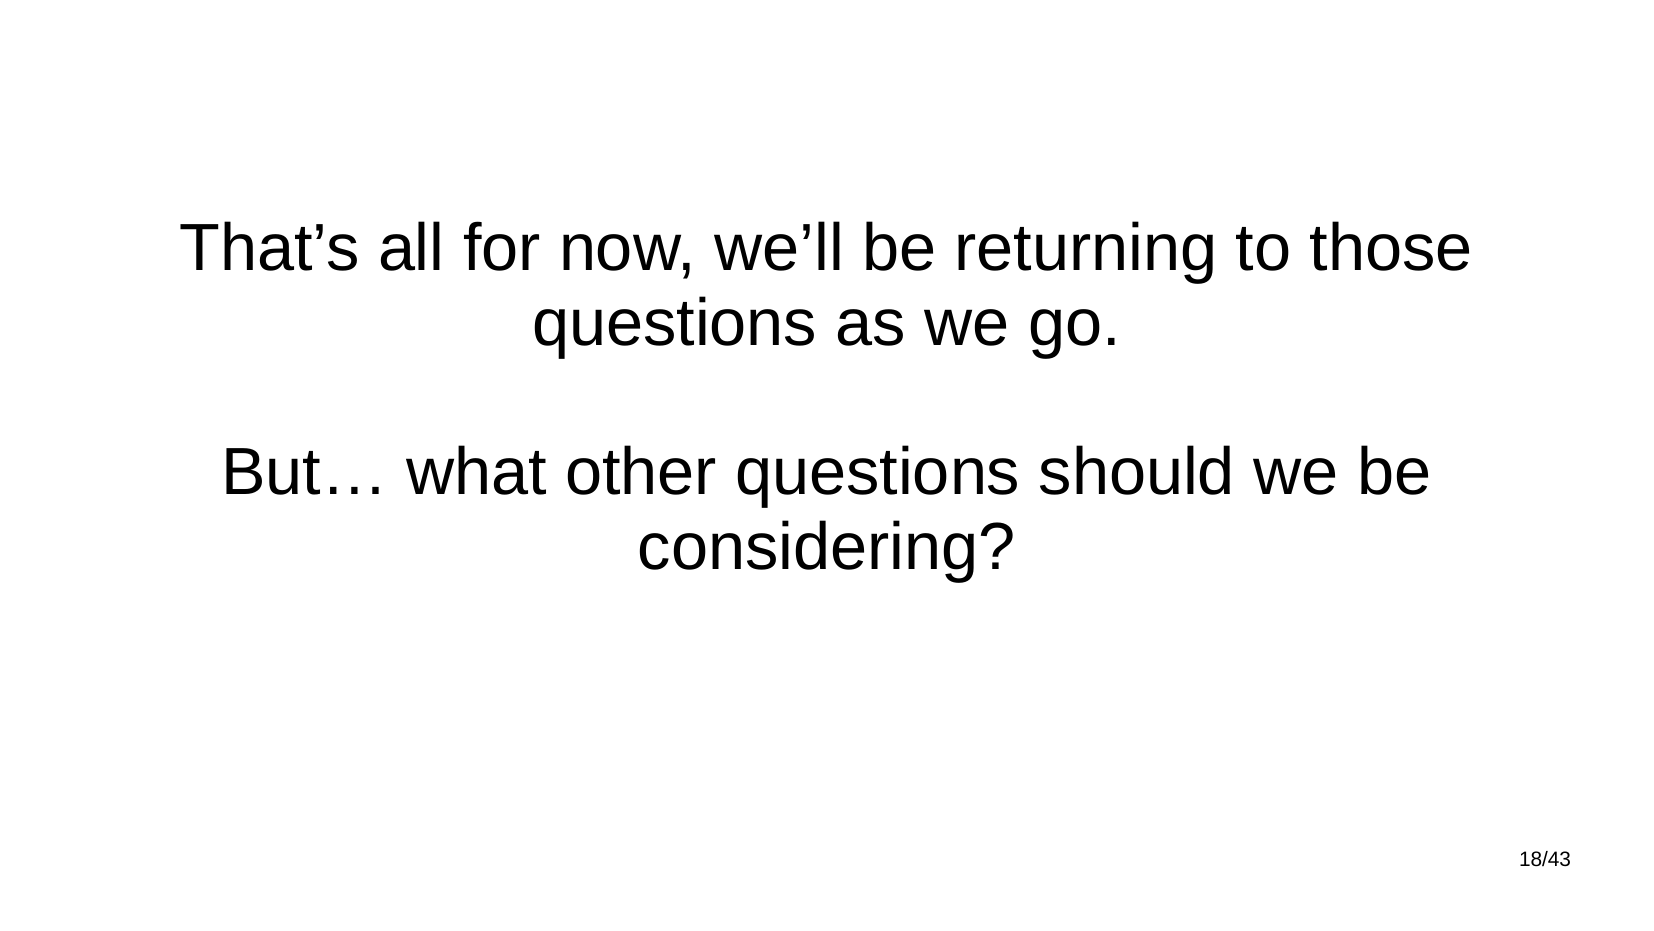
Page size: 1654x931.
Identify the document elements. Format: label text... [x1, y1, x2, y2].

subtitle That’s all for now, we’ll be returning to those questions as we go. But… what other questions should we be considering? [82, 37, 1571, 757]
